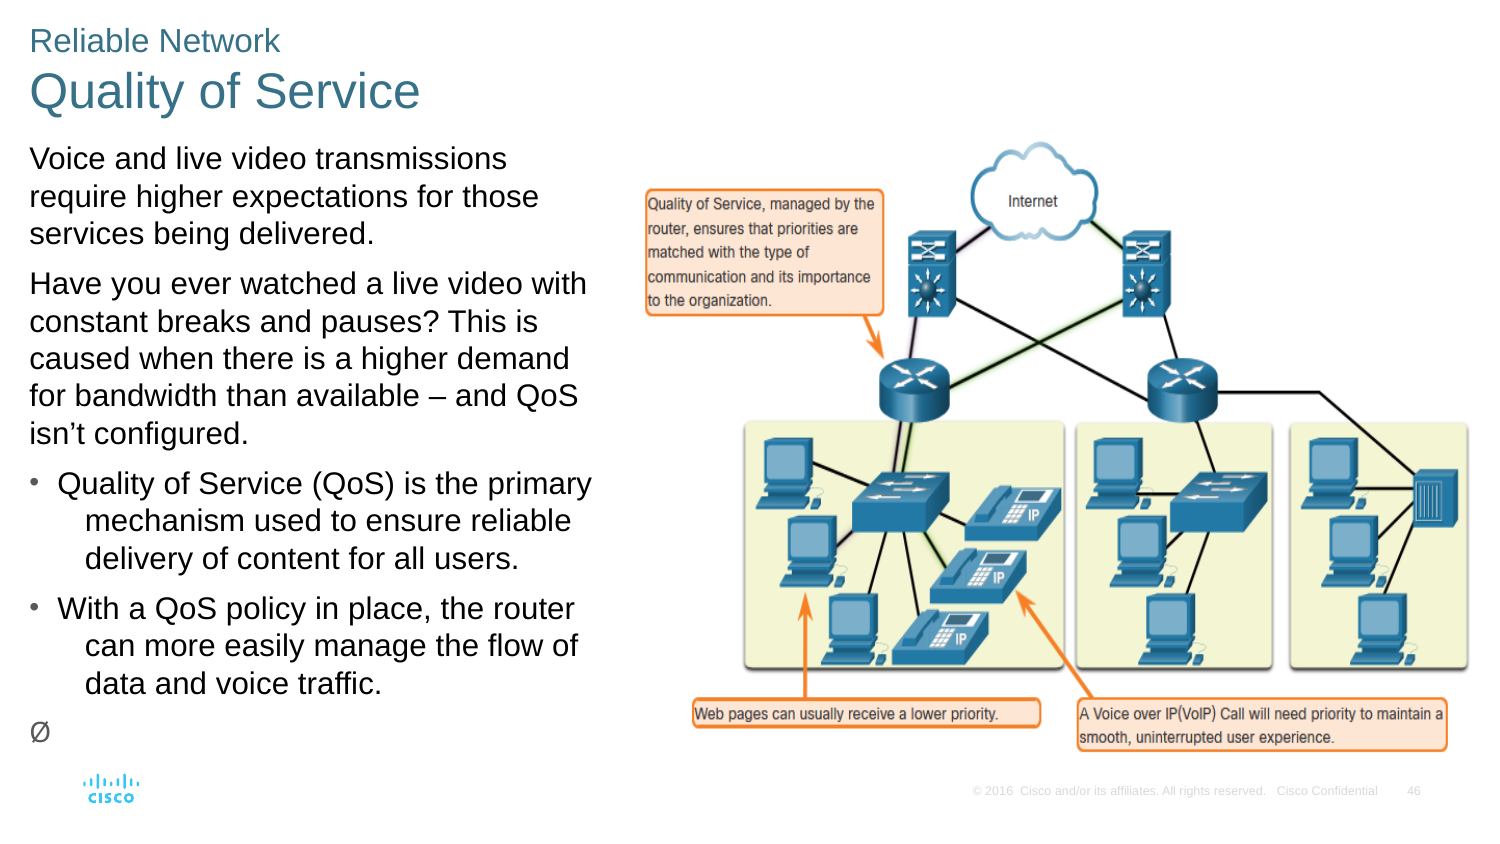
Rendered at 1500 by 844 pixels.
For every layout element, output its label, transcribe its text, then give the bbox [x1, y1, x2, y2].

picture [639, 131, 1477, 773]
title Reliable Network Quality of Service [14, 6, 1500, 132]
list Voice and live video transmissions require higher expectations for those services being delivered. Have you ever watched a live video with constant breaks and pauses? This is caused when there is a higher demand for bandwidth than available – and QoS isn’t configured. Quality of Service (QoS) is the primary mechanism used to ensure reliable delivery of content for all users. With a QoS policy in place, the router can more easily manage the flow of data and voice traffic. [14, 131, 640, 812]
